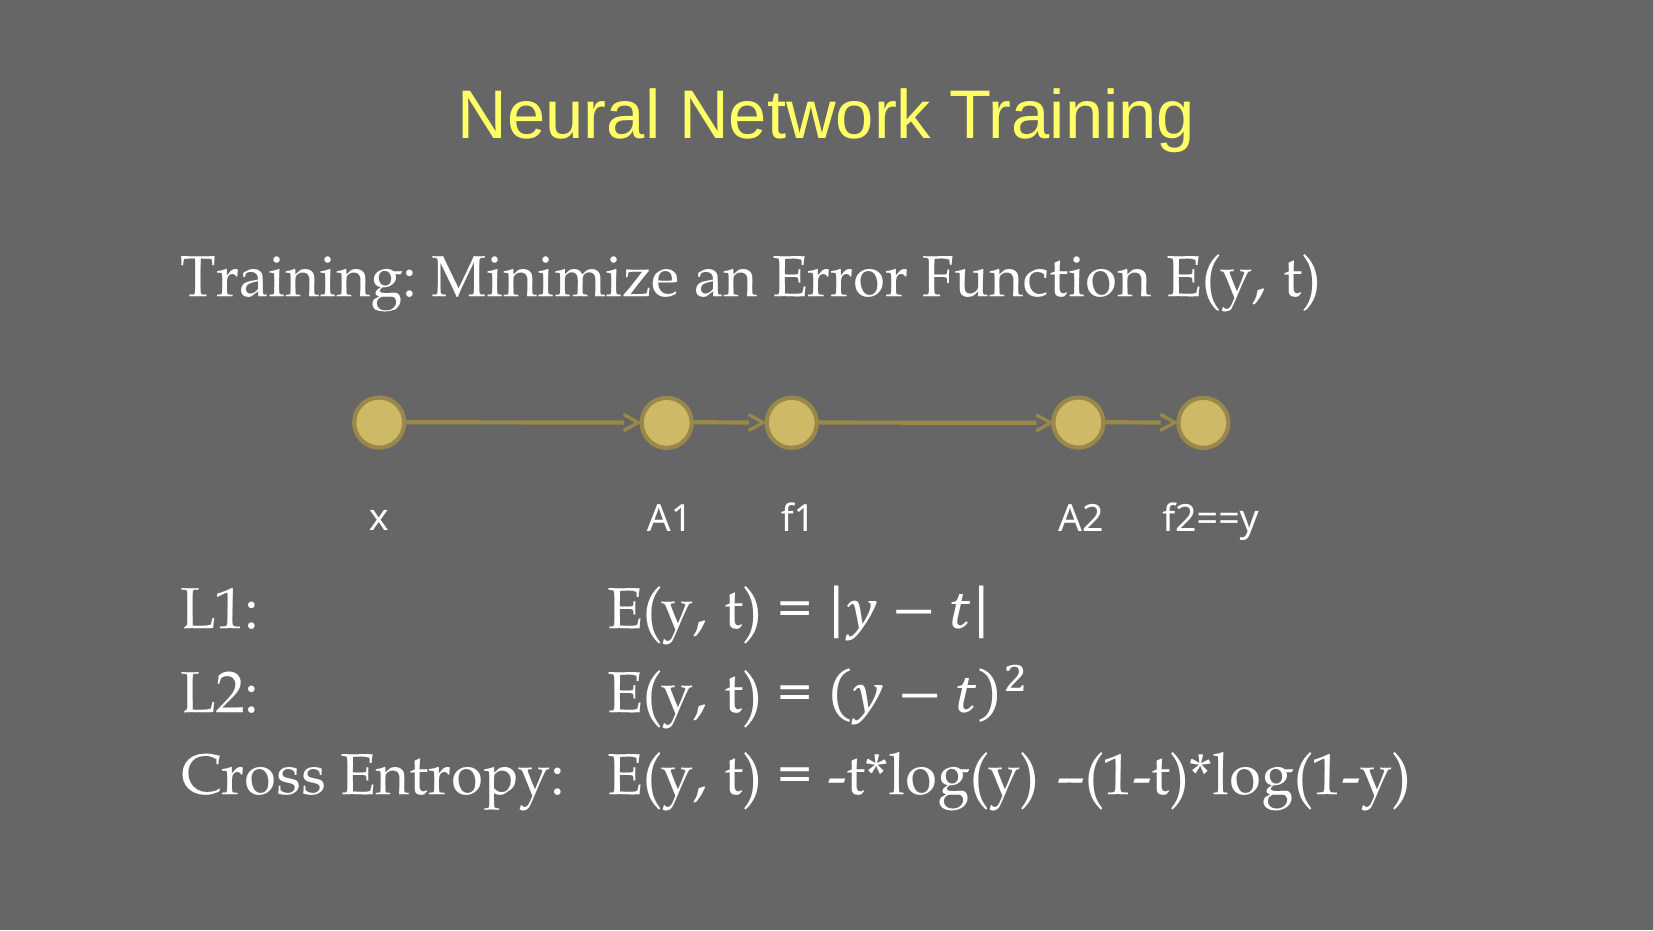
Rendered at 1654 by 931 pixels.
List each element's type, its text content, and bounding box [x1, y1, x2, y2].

title Neural Network Training [82, 36, 1571, 193]
text_box [142, 225, 1493, 931]
text_box f2==y [1147, 486, 1274, 547]
text_box A1 [632, 486, 708, 547]
text_box A2 [1043, 486, 1119, 547]
text_box f1 [766, 486, 831, 547]
text_box x [354, 485, 404, 545]
